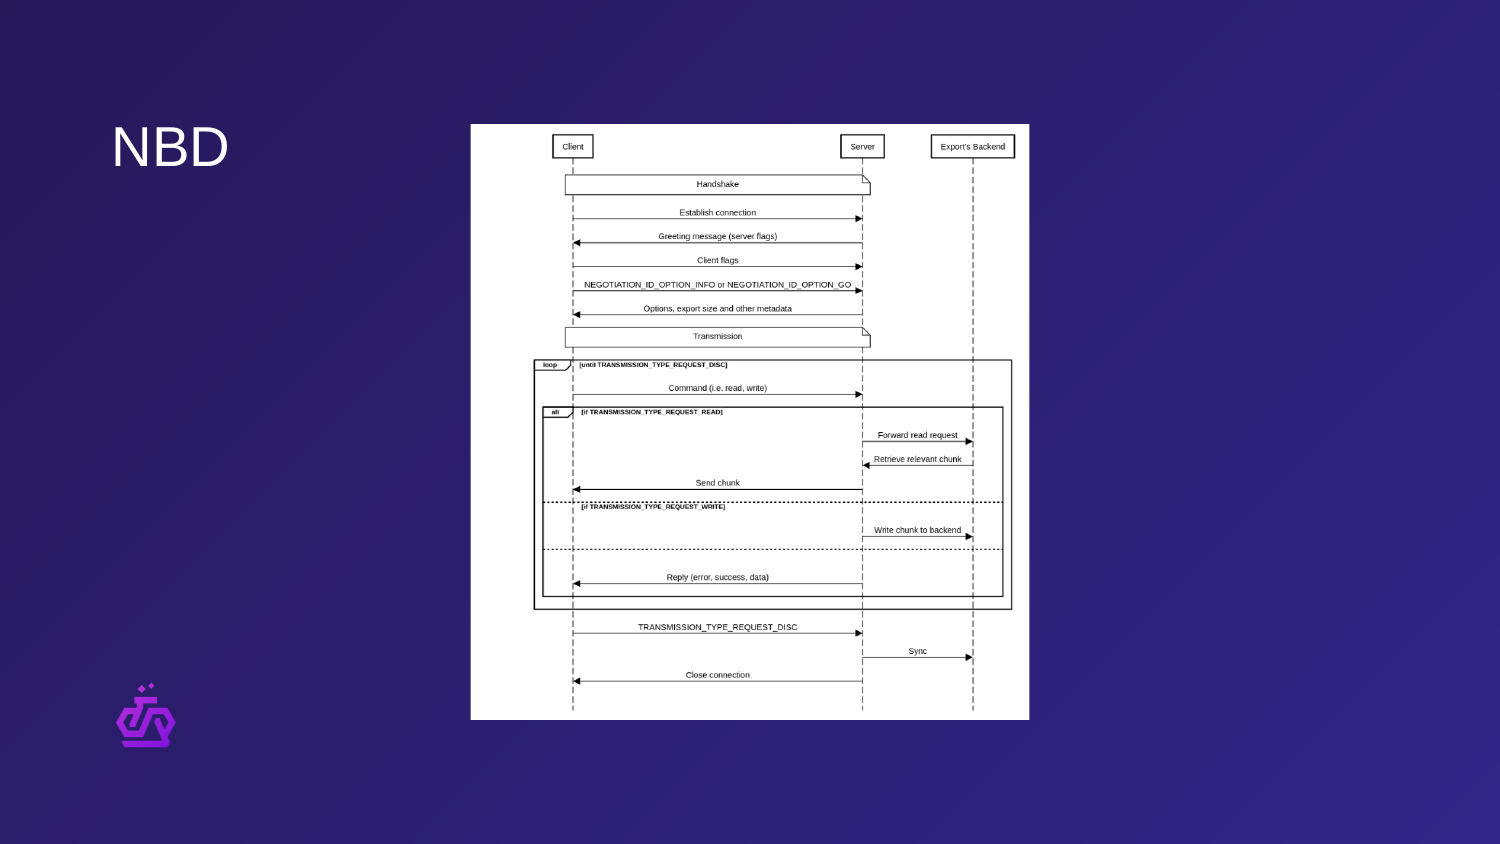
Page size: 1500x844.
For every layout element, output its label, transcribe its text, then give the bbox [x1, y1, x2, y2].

text_box NBD [96, 77, 1419, 210]
picture [470, 124, 1030, 720]
picture [96, 661, 188, 773]
